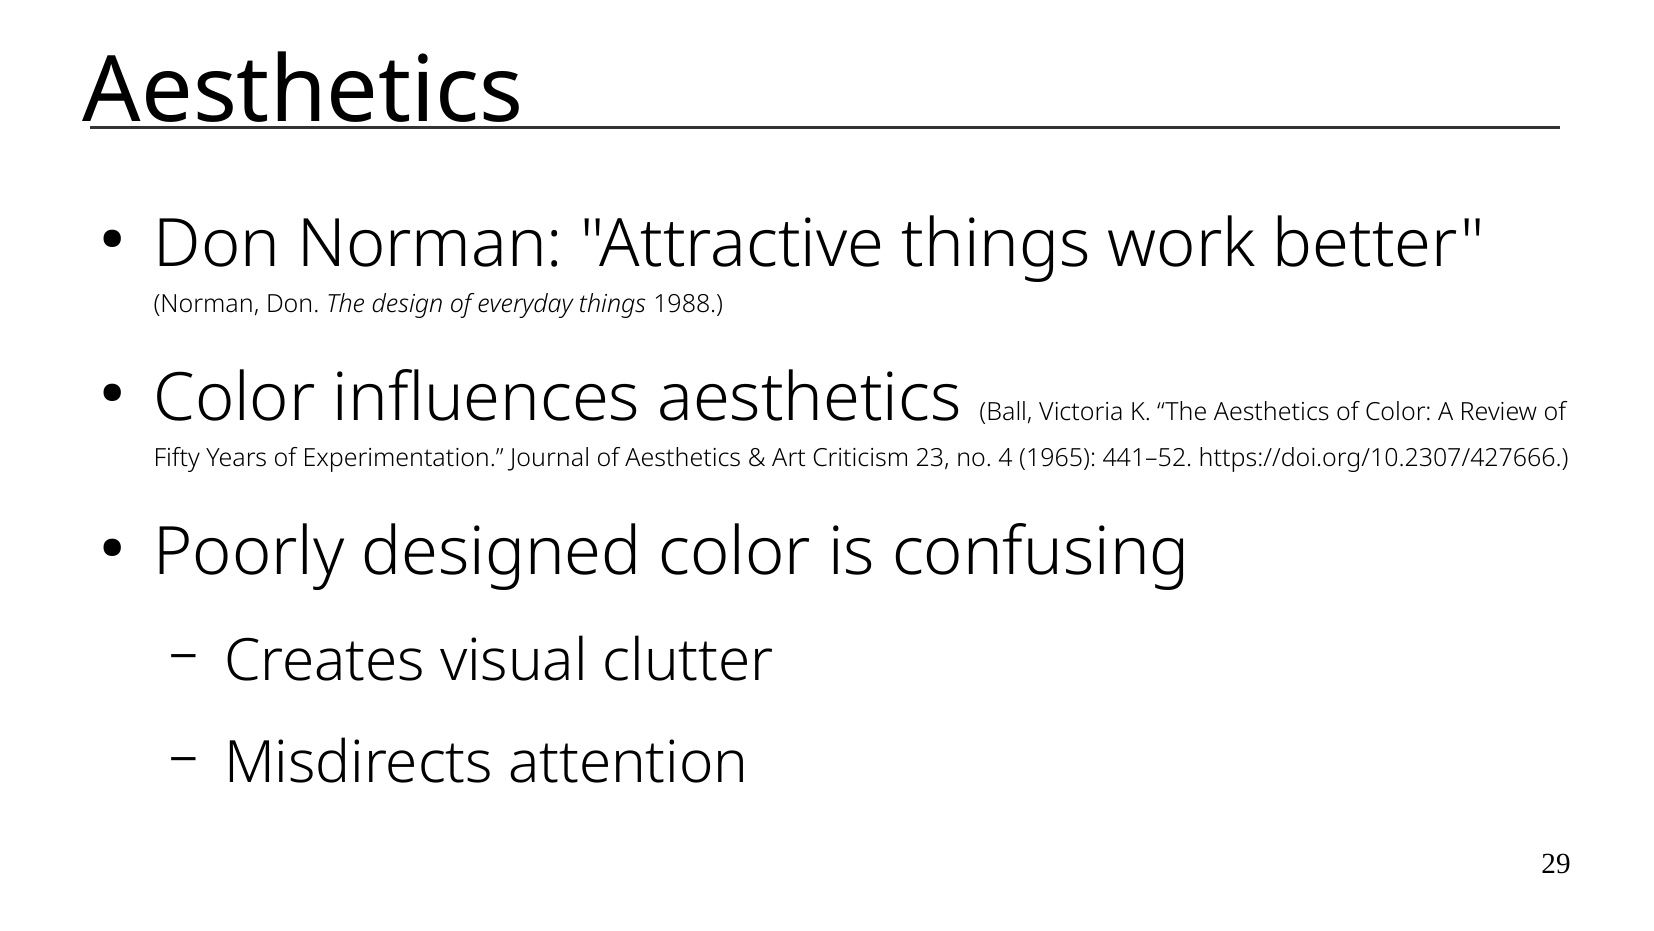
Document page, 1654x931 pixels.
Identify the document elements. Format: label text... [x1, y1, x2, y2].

title Aesthetics [82, 32, 1571, 140]
list Don Norman: "Attractive things work better" (Norman, Don. The design of everyday things 1988.) Color influences aesthetics (Ball, Victoria K. “The Aesthetics of Color: A Review of Fifty Years of Experimentation.” Journal of Aesthetics & Art Criticism 23, no. 4 (1965): 441–52. https://doi.org/10.2307/427666.) Poorly designed color is confusing Creates visual clutter Misdirects attention [82, 195, 1571, 811]
